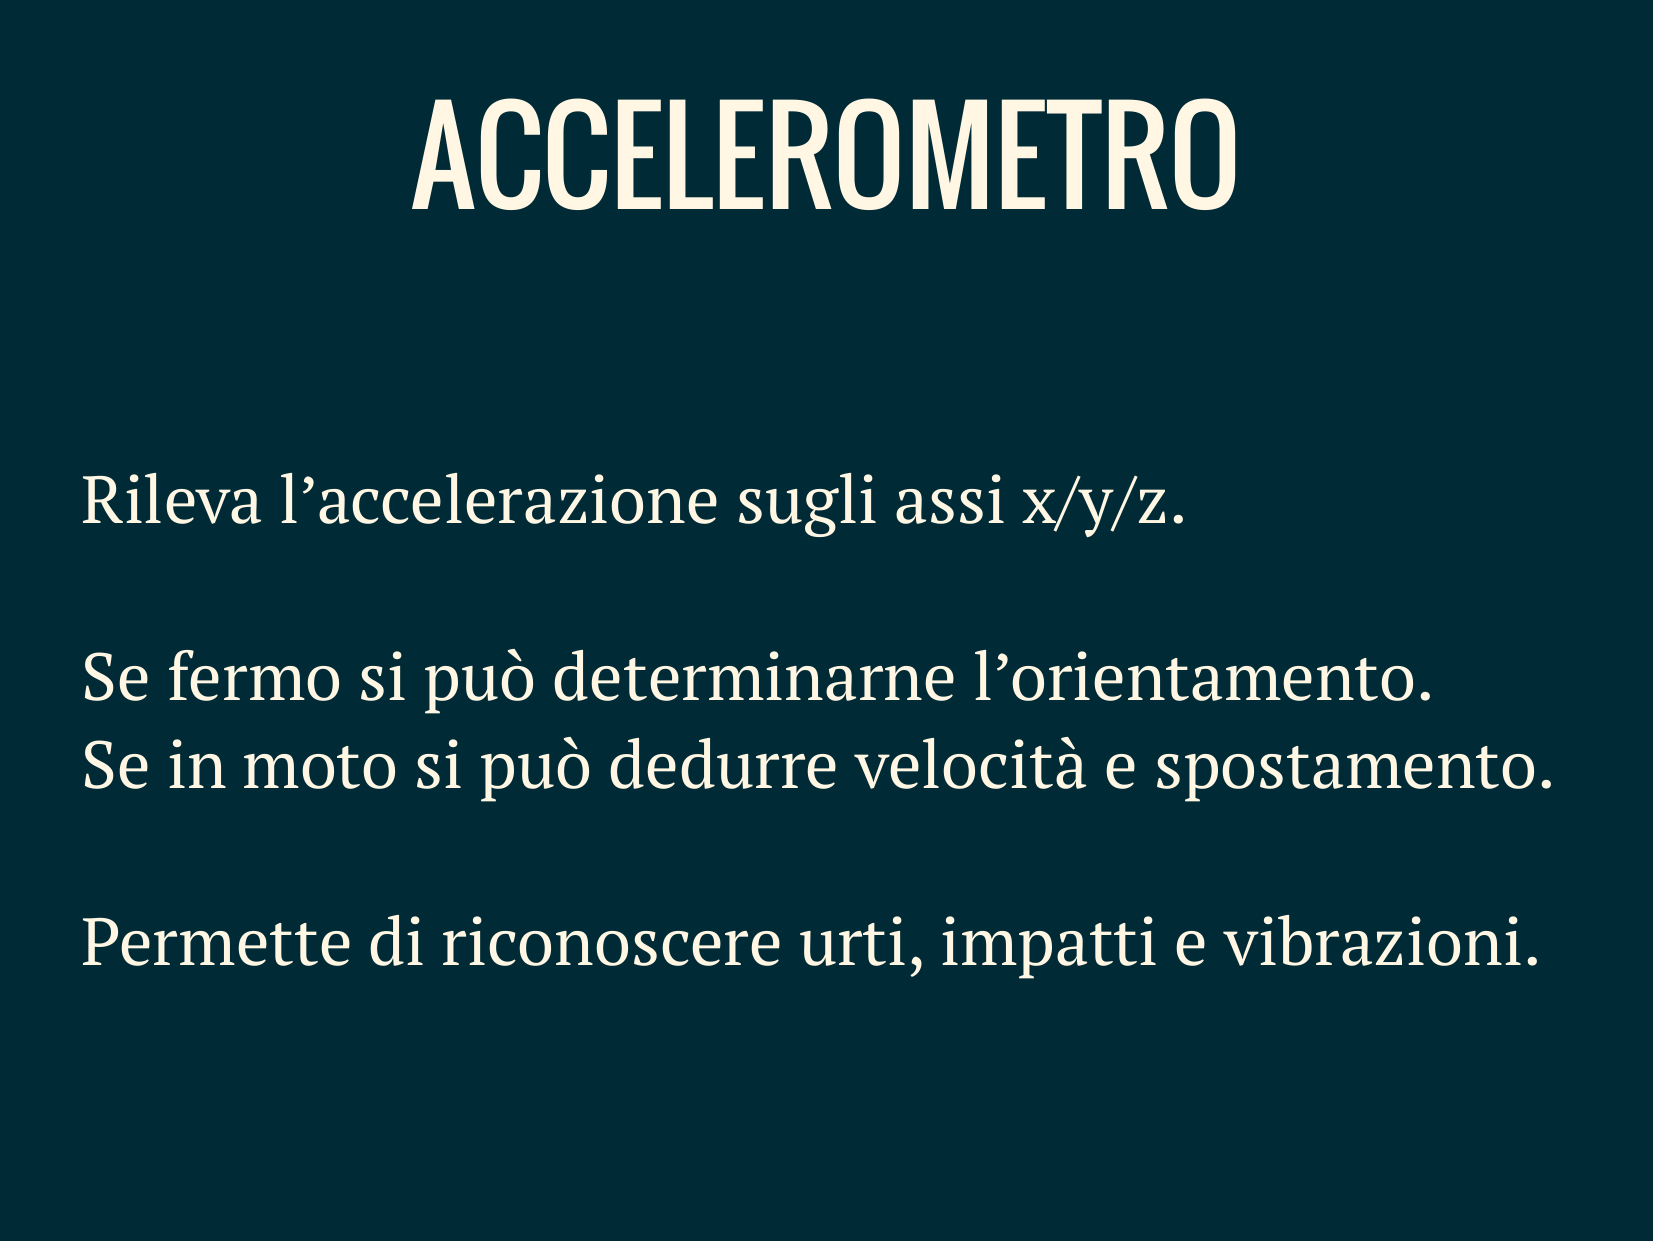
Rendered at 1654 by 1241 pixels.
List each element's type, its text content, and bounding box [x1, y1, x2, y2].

title ACCELErometro [82, 49, 1571, 257]
text_box Rileva l’accelerazione sugli assi x/y/z. Se fermo si può determinarne l’orientamento. Se in moto si può dedurre velocità e spostamento. Permette di riconoscere urti, impatti e vibrazioni. [81, 366, 1570, 1193]
